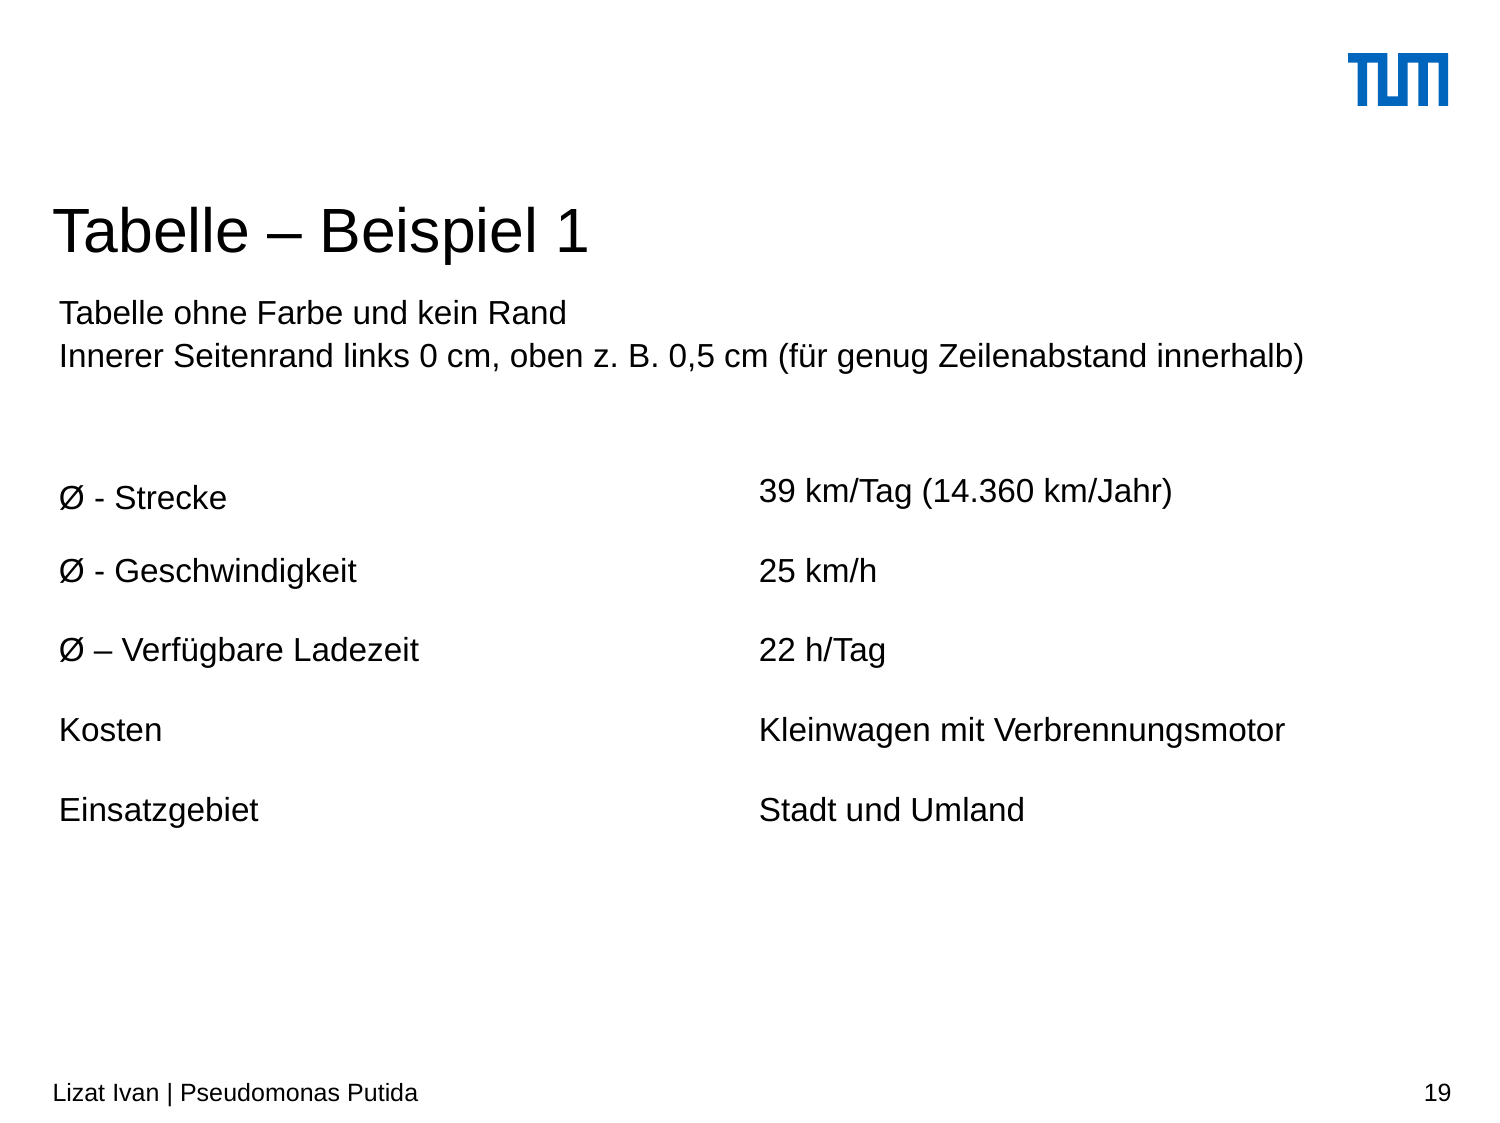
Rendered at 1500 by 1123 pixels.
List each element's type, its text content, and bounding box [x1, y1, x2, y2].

table_cell Kosten [59, 677, 759, 756]
table_cell Kleinwagen mit Verbrennungsmotor [759, 677, 1459, 756]
table_cell Stadt und Umland [759, 756, 1459, 836]
title Tabelle – Beispiel 1 [52, 195, 1453, 266]
table_header 39 km/Tag (14.360 km/Jahr) [759, 437, 1459, 517]
list Tabelle ohne Farbe und kein Rand Innerer Seitenrand links 0 cm, oben z. B. 0,5 cm (für genug Zeilenabstand innerhalb) [59, 289, 1459, 414]
table_cell Ø – Verfügbare Ladezeit [59, 597, 759, 677]
table_cell 22 h/Tag [759, 597, 1459, 677]
table_header Ø - Strecke [59, 437, 759, 517]
table_cell Ø - Geschwindigkeit [59, 517, 759, 597]
table_cell 25 km/h [759, 517, 1459, 597]
table_cell Einsatzgebiet [59, 756, 759, 836]
